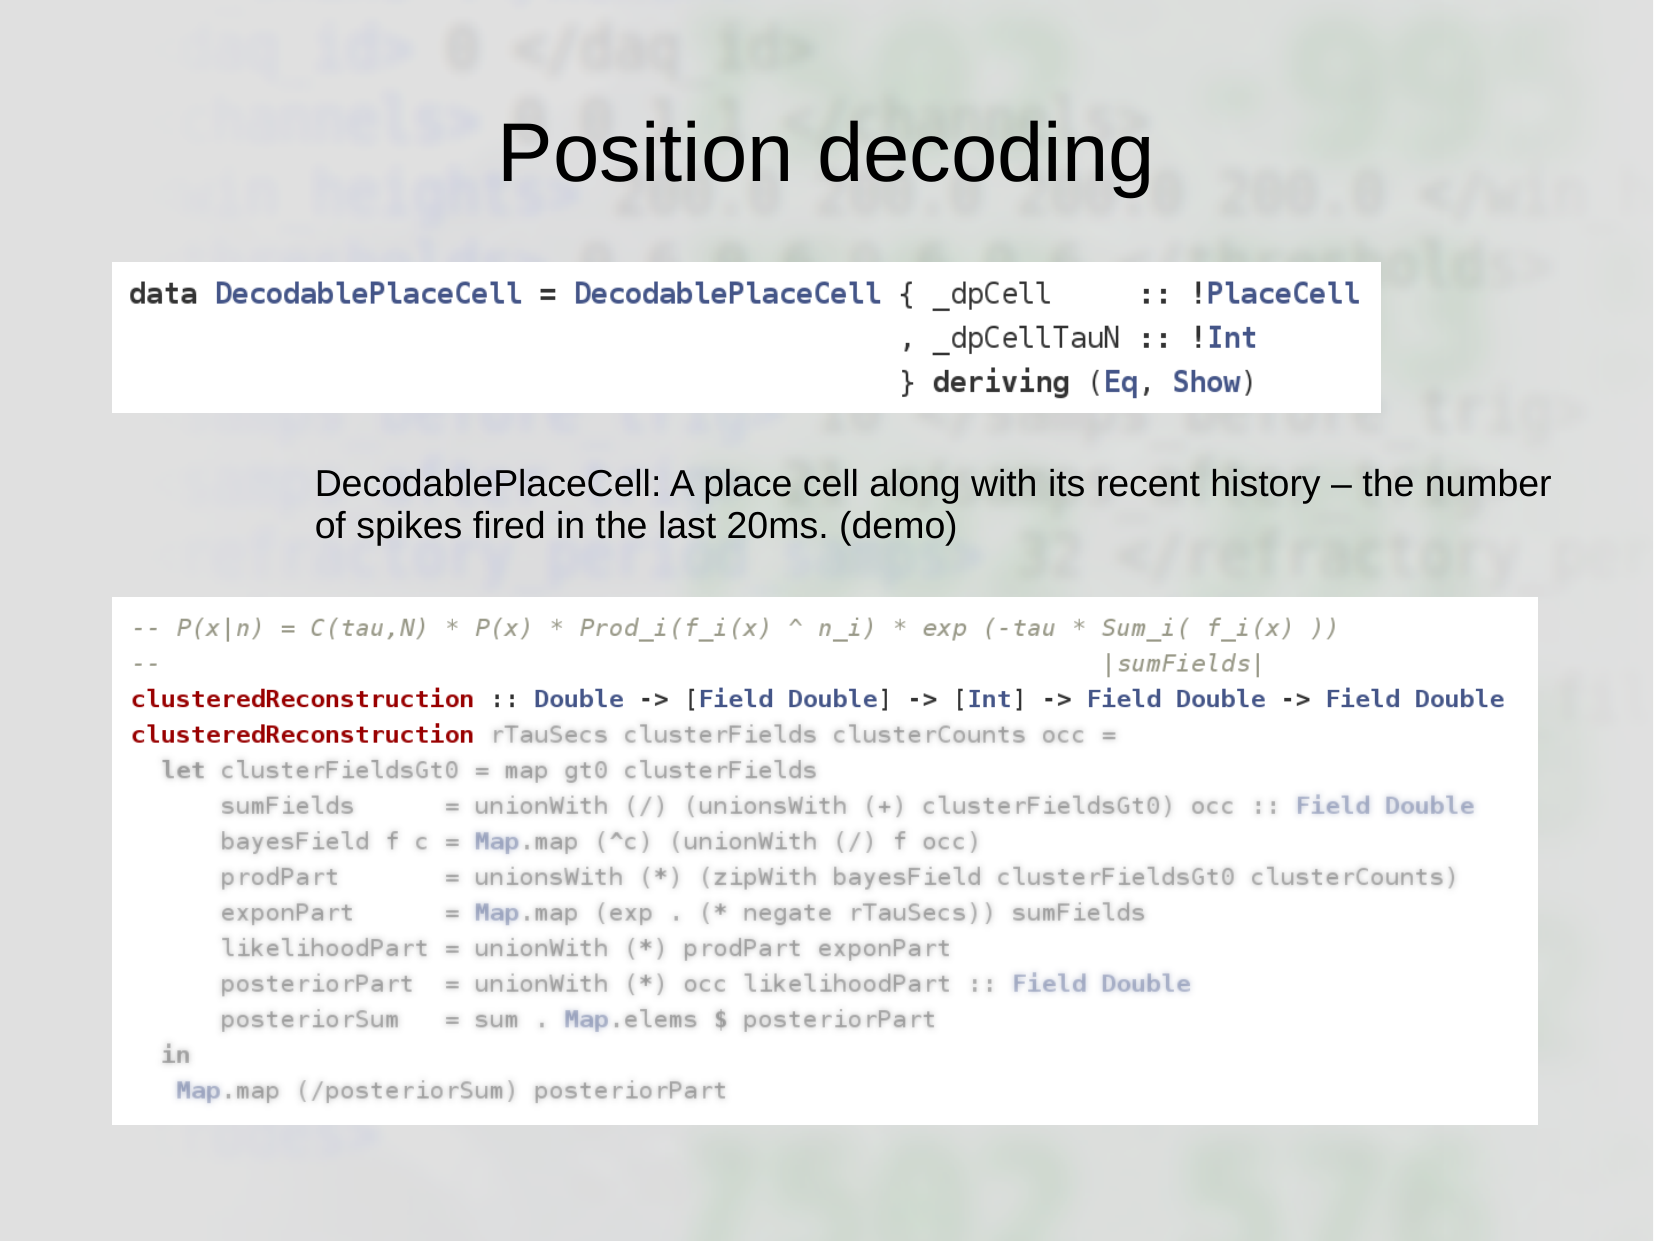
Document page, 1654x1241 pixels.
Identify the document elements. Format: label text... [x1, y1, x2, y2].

picture [0, 0, 1654, 1241]
title Position decoding [82, 49, 1571, 257]
text_box DecodablePlaceCell: A place cell along with its recent history – the number of spikes fired in the last 20ms. (demo) [300, 454, 1576, 563]
